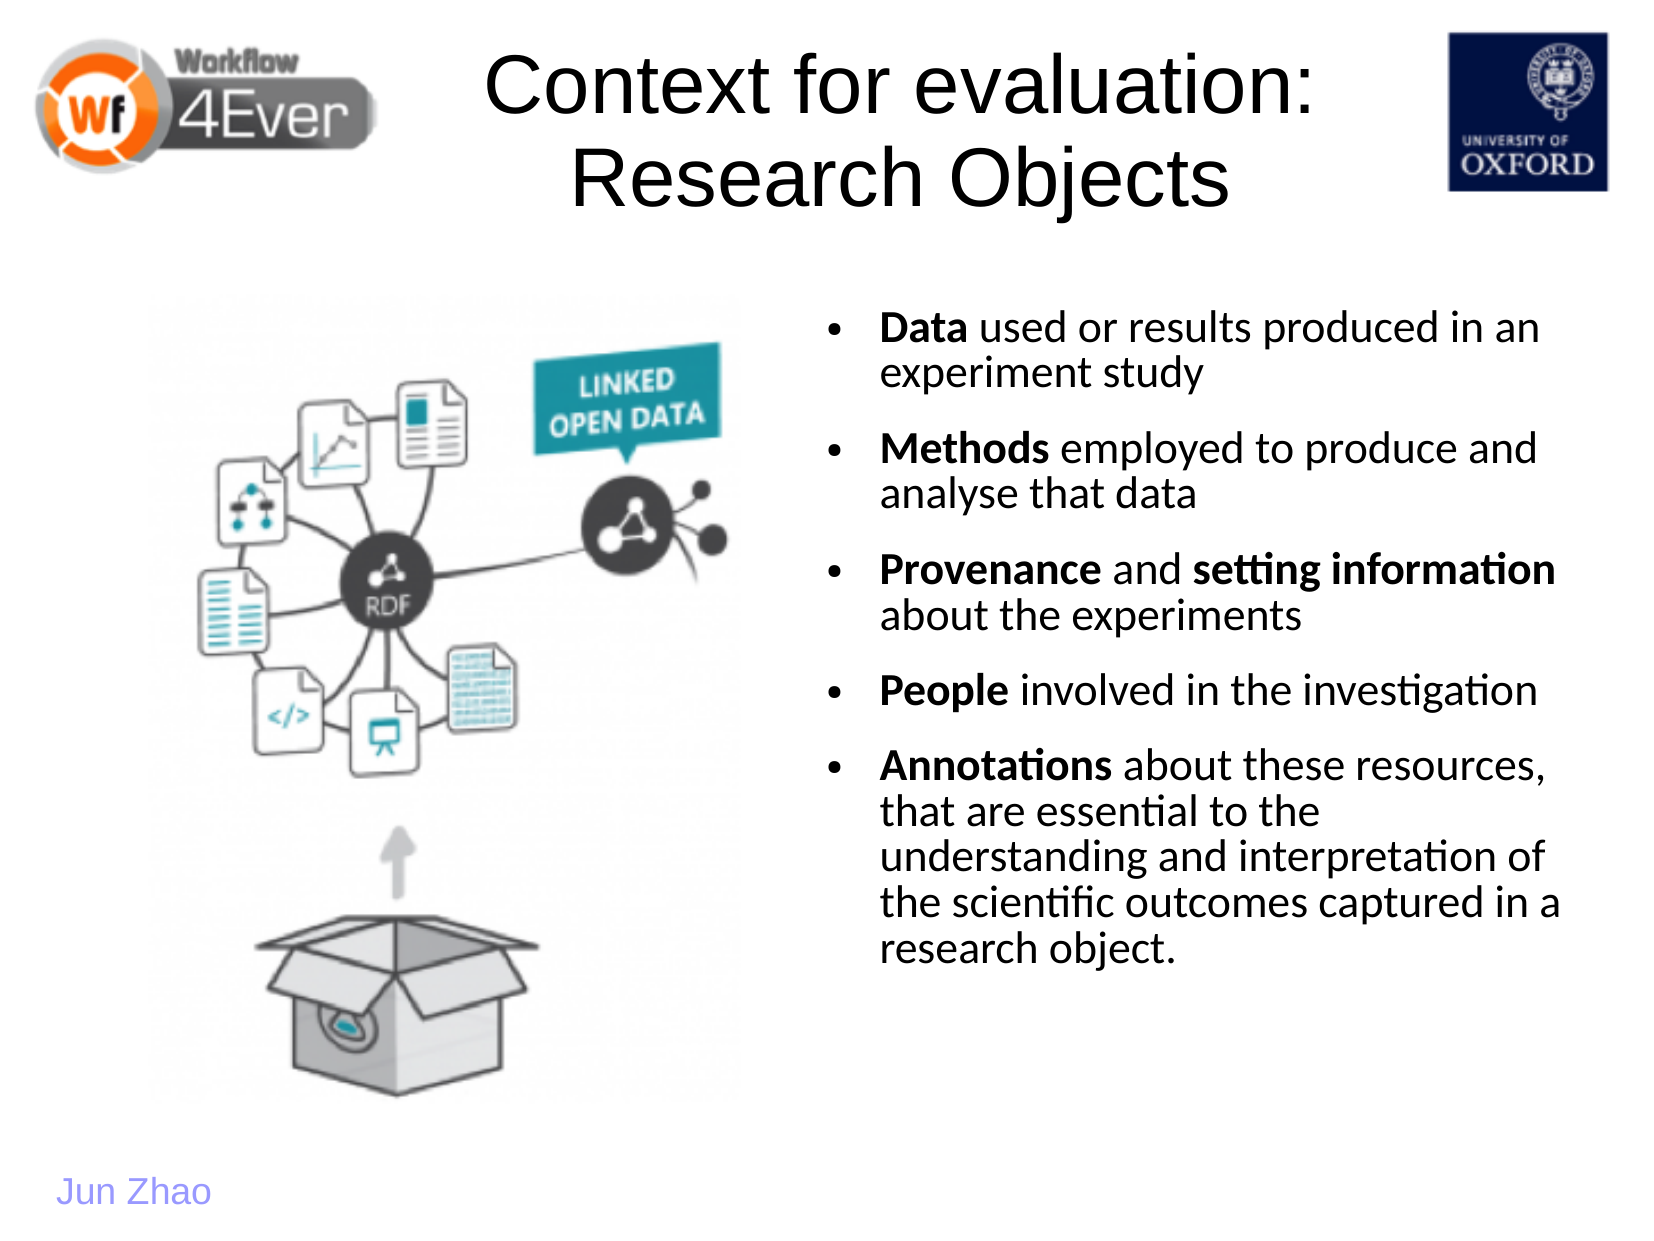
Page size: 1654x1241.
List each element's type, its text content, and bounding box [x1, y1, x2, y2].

picture [29, 33, 354, 181]
title Context for evaluation: Research Objects [354, 31, 1447, 231]
list Data used or results produced in an experiment study Methods employed to produce and analyse that data Provenance and setting information about the experiments People involved in the investigation Annotations about these resources, that are essential to the understanding and interpretation of the scientific outcomes captured in a research object. [808, 307, 1584, 1127]
picture [1446, 29, 1612, 194]
text_box Jun Zhao [41, 1163, 455, 1221]
picture [82, 293, 809, 1106]
